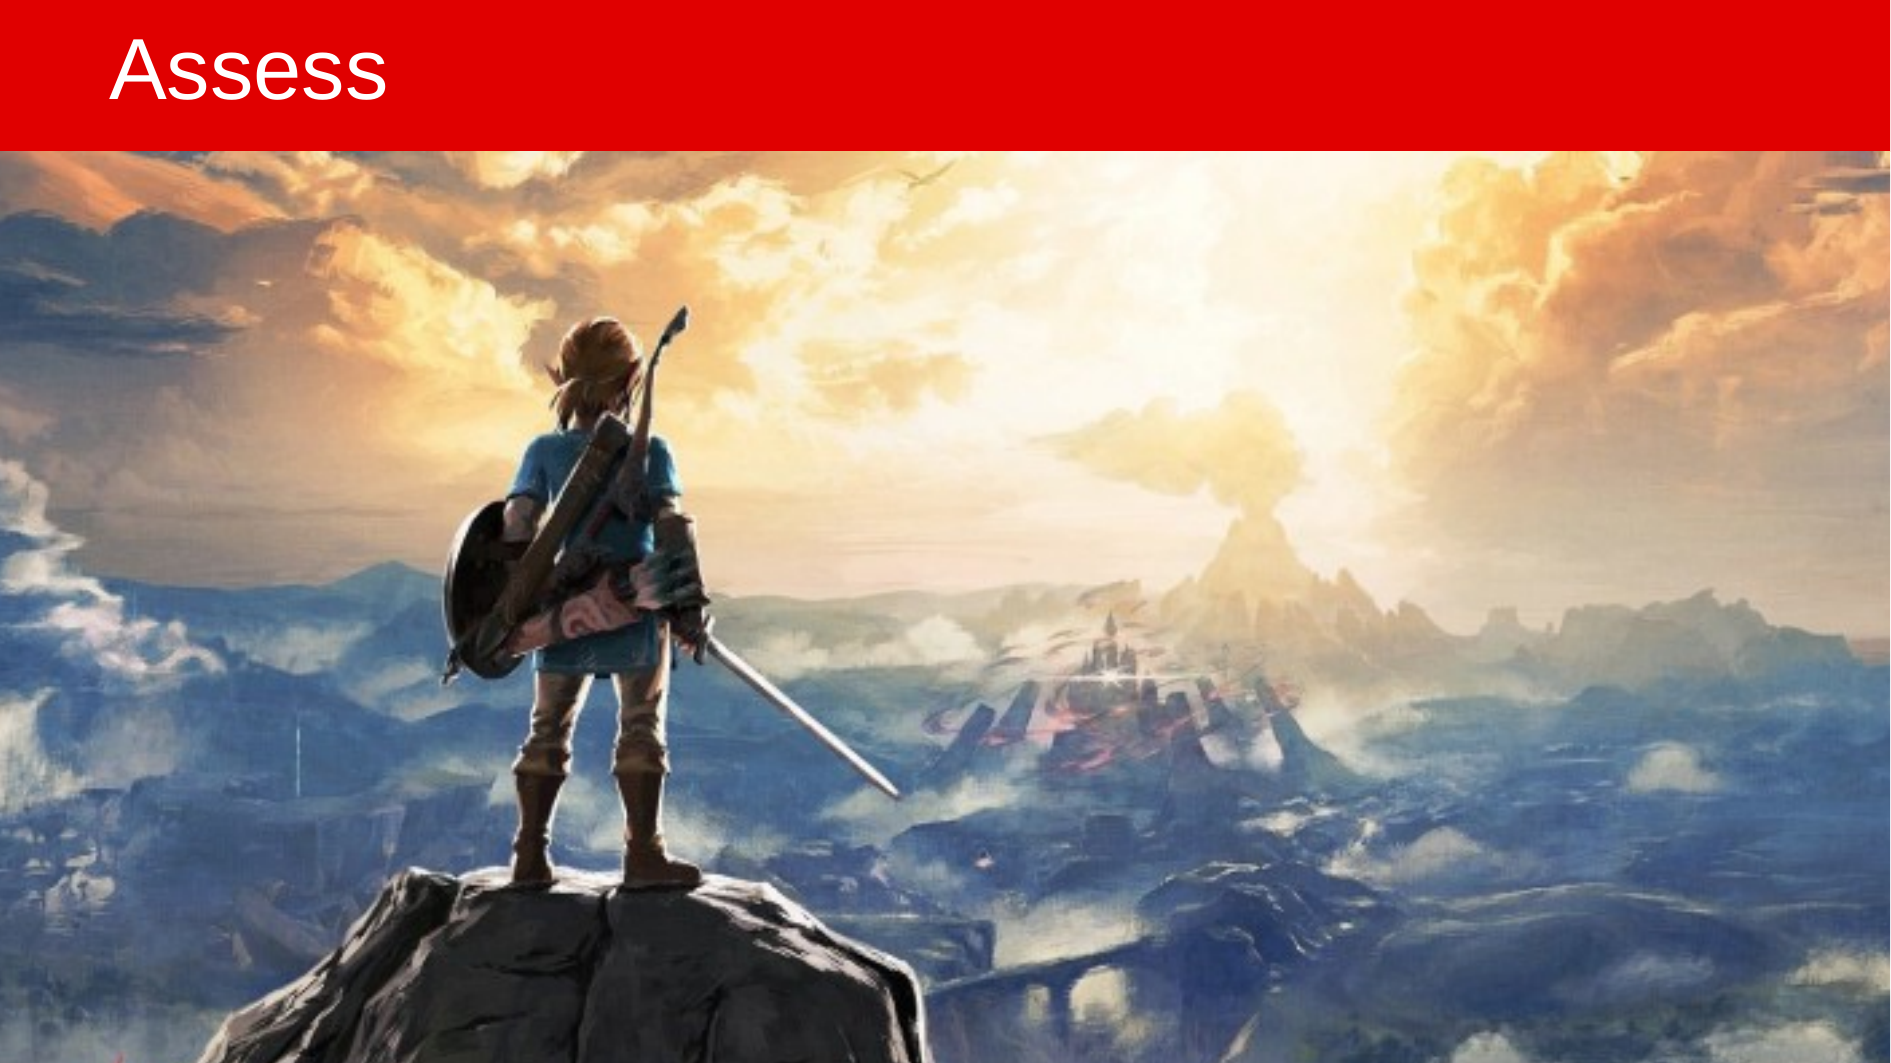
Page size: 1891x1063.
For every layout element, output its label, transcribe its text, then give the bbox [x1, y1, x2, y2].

picture [0, 151, 1891, 1063]
text_box Assess [94, 5, 1796, 183]
